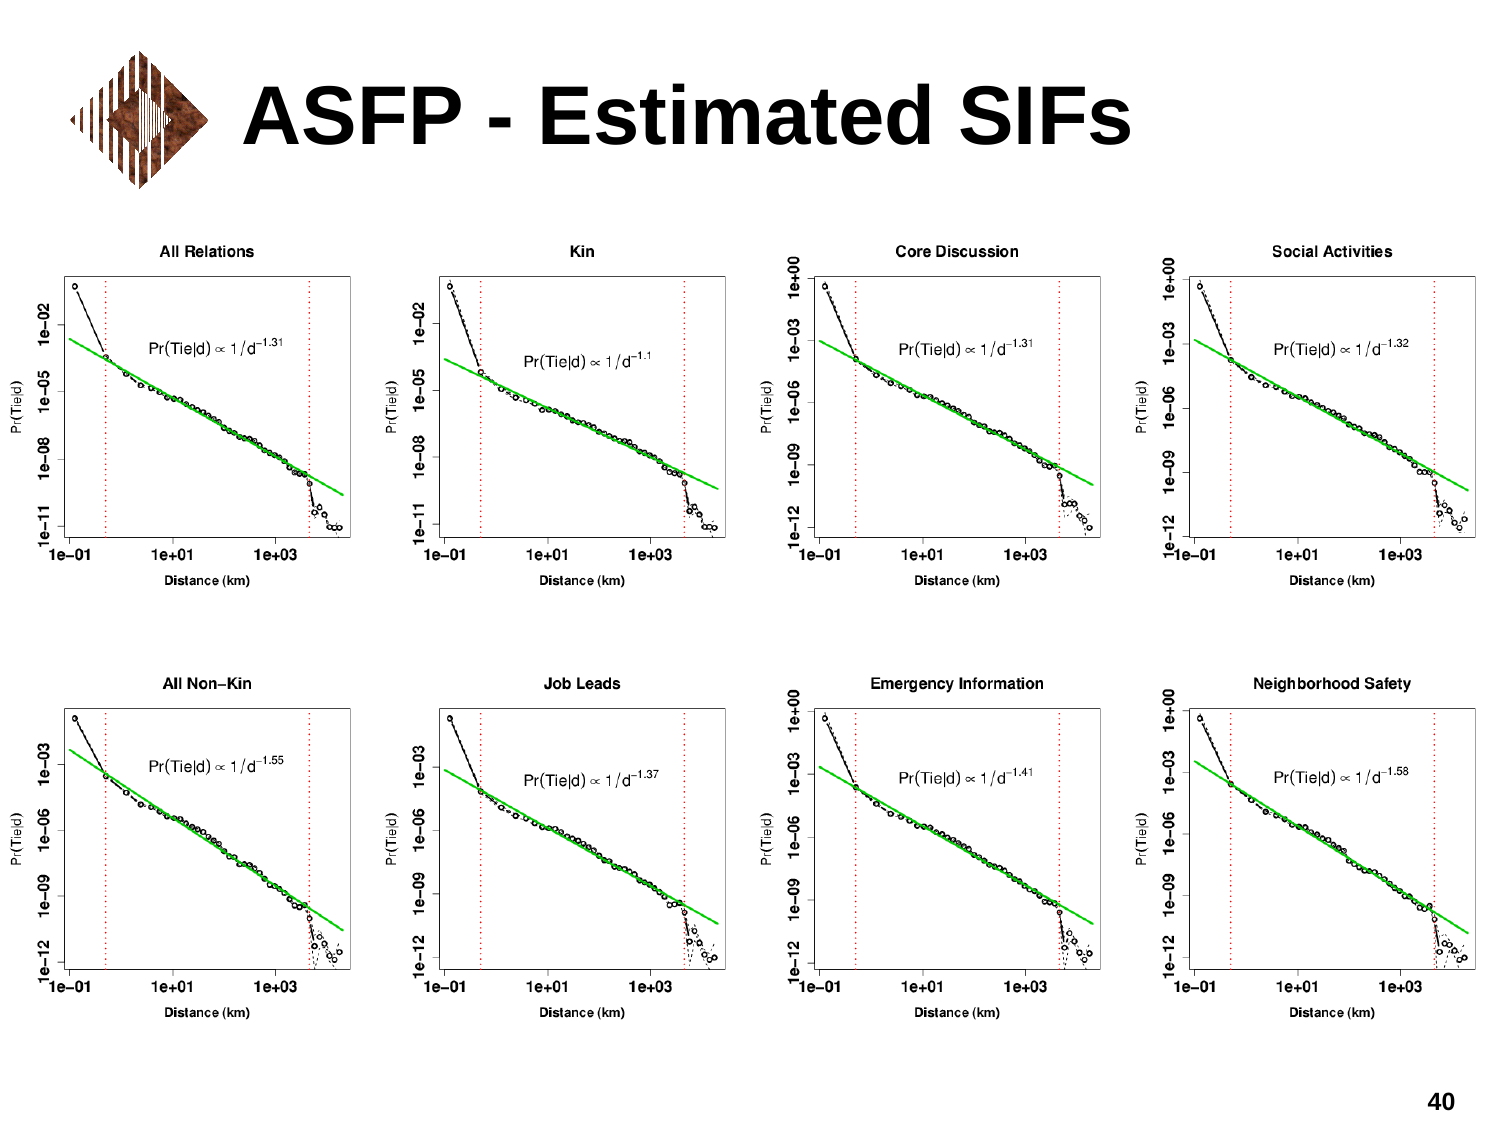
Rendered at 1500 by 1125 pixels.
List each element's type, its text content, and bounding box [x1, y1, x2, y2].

picture [0, 657, 1500, 1033]
title ASFP - Estimated SIFs [241, 30, 1453, 206]
picture [0, 225, 1500, 601]
picture [45, 29, 233, 210]
